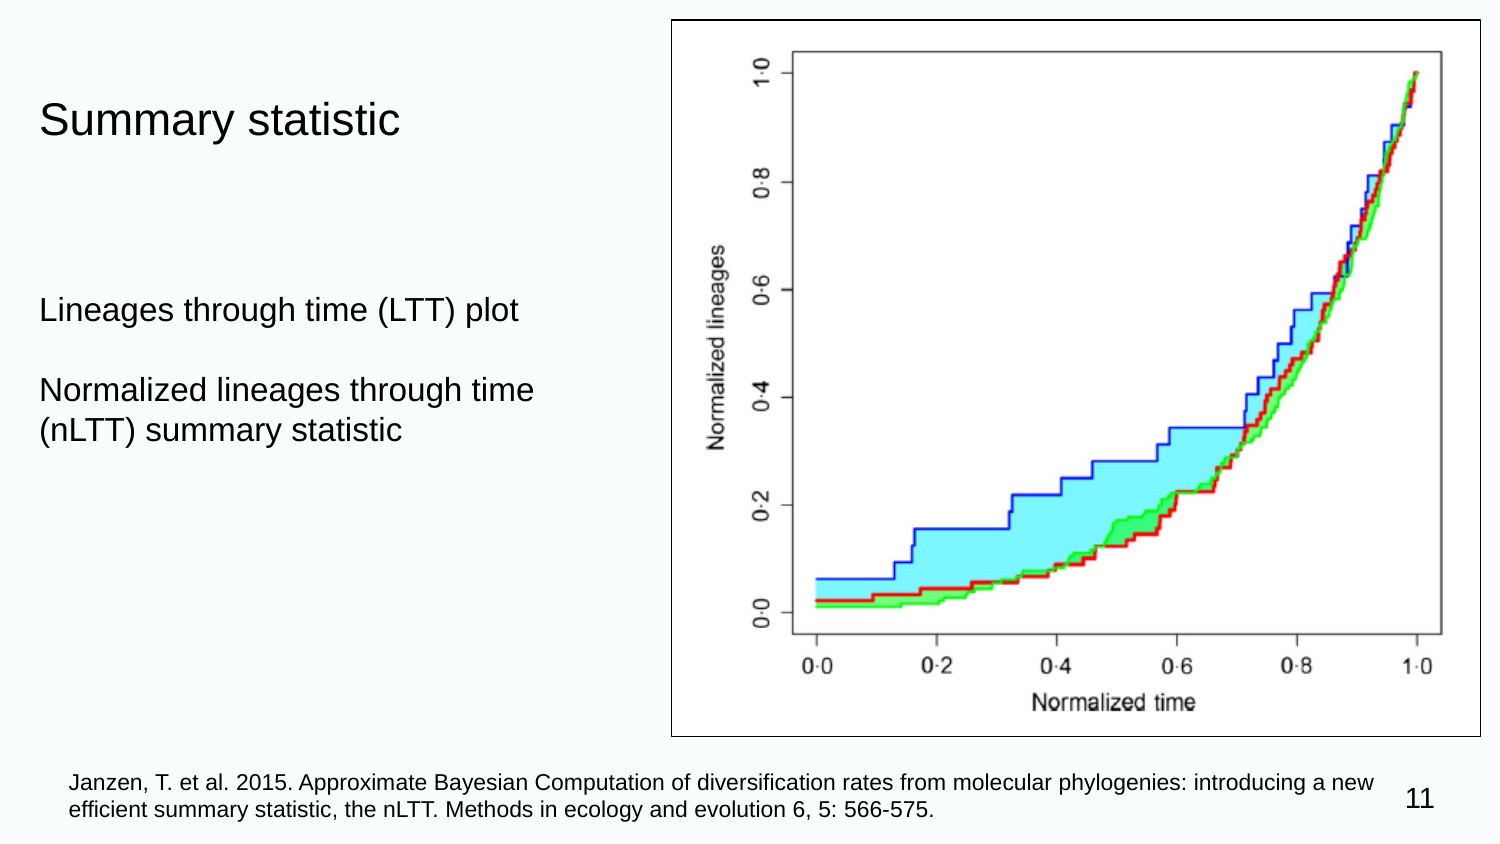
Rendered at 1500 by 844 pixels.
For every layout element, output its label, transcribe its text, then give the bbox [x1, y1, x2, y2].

list Lineages through time (LTT) plot Normalized lineages through time (nLTT) summary statistic [24, 273, 641, 834]
title Summary statistic [24, 74, 671, 169]
text_box Janzen, T. et al. 2015. Approximate Bayesian Computation of diversification rates from molecular phylogenies: introducing a new efficient summary statistic, the nLTT. Methods in ecology and evolution 6, 5: 566-575. [53, 752, 1422, 844]
picture [672, 20, 1480, 736]
slide_number <getal> [1422, 764, 1480, 830]
